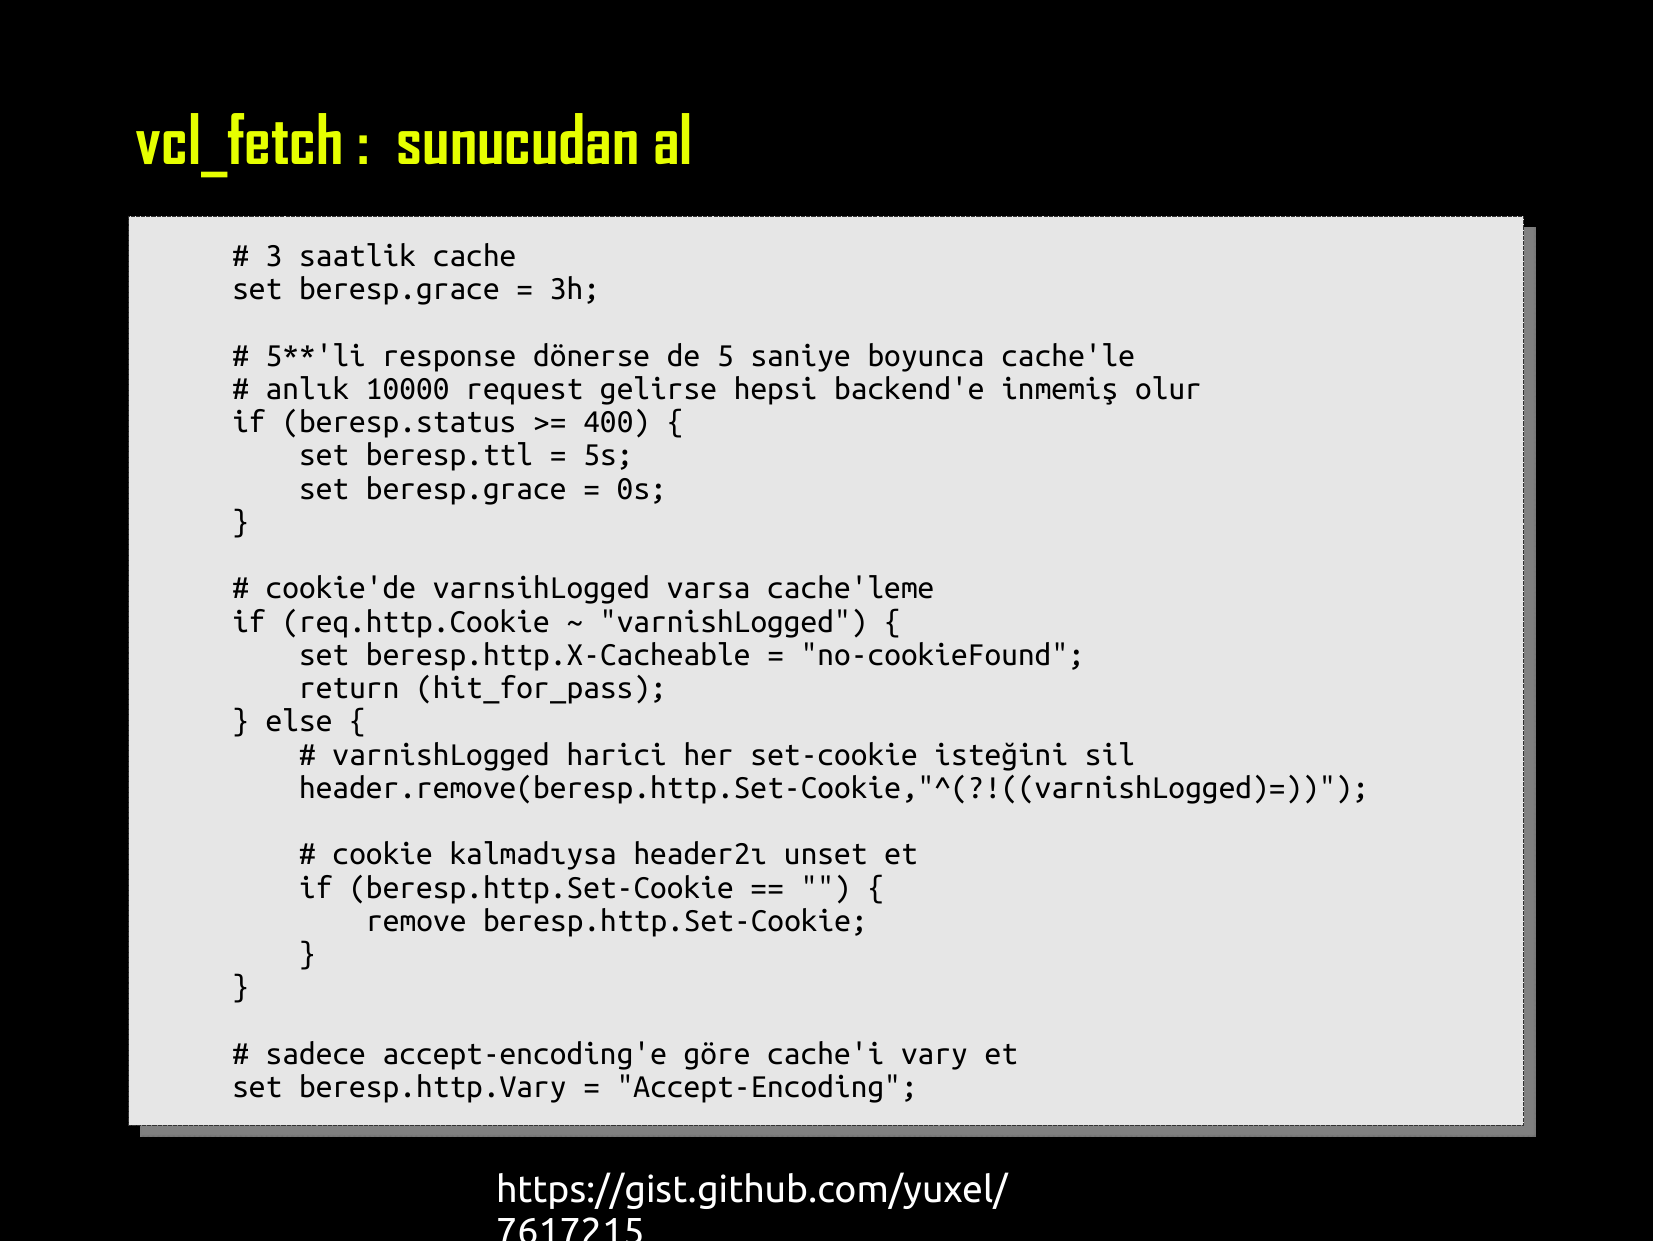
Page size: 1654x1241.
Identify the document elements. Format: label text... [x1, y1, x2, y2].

text_box vcl_fetch : sunucudan al [120, 90, 711, 186]
text_box [128, 216, 1524, 1126]
text_box # 3 saatlik cache set beresp.grace = 3h; # 5**'li response dönerse de 5 saniye boyunca cache'le # anlık 10000 request gelirse hepsi backend'e inmemiş olur if (beresp.status >= 400) { set beresp.ttl = 5s; set beresp.grace = 0s; } # cookie'de varnsihLogged varsa cache'leme if (req.http.Cookie ~ "varnishLogged") { set beresp.http.X-Cacheable = "no-cookieFound"; return (hit_for_pass); } else { # varnishLogged harici her set-cookie isteğini sil header.remove(beresp.http.Set-Cookie,"^(?!((varnishLogged)=))"); # cookie kalmadıysa header2ı unset et if (beresp.http.Set-Cookie == "") { remove beresp.http.Set-Cookie; } } # sadece accept-encoding'e göre cache'i vary et set beresp.http.Vary = "Accept-Encoding"; [150, 231, 1531, 1117]
text_box https://gist.github.com/yuxel/7617215 [481, 1159, 1172, 1217]
